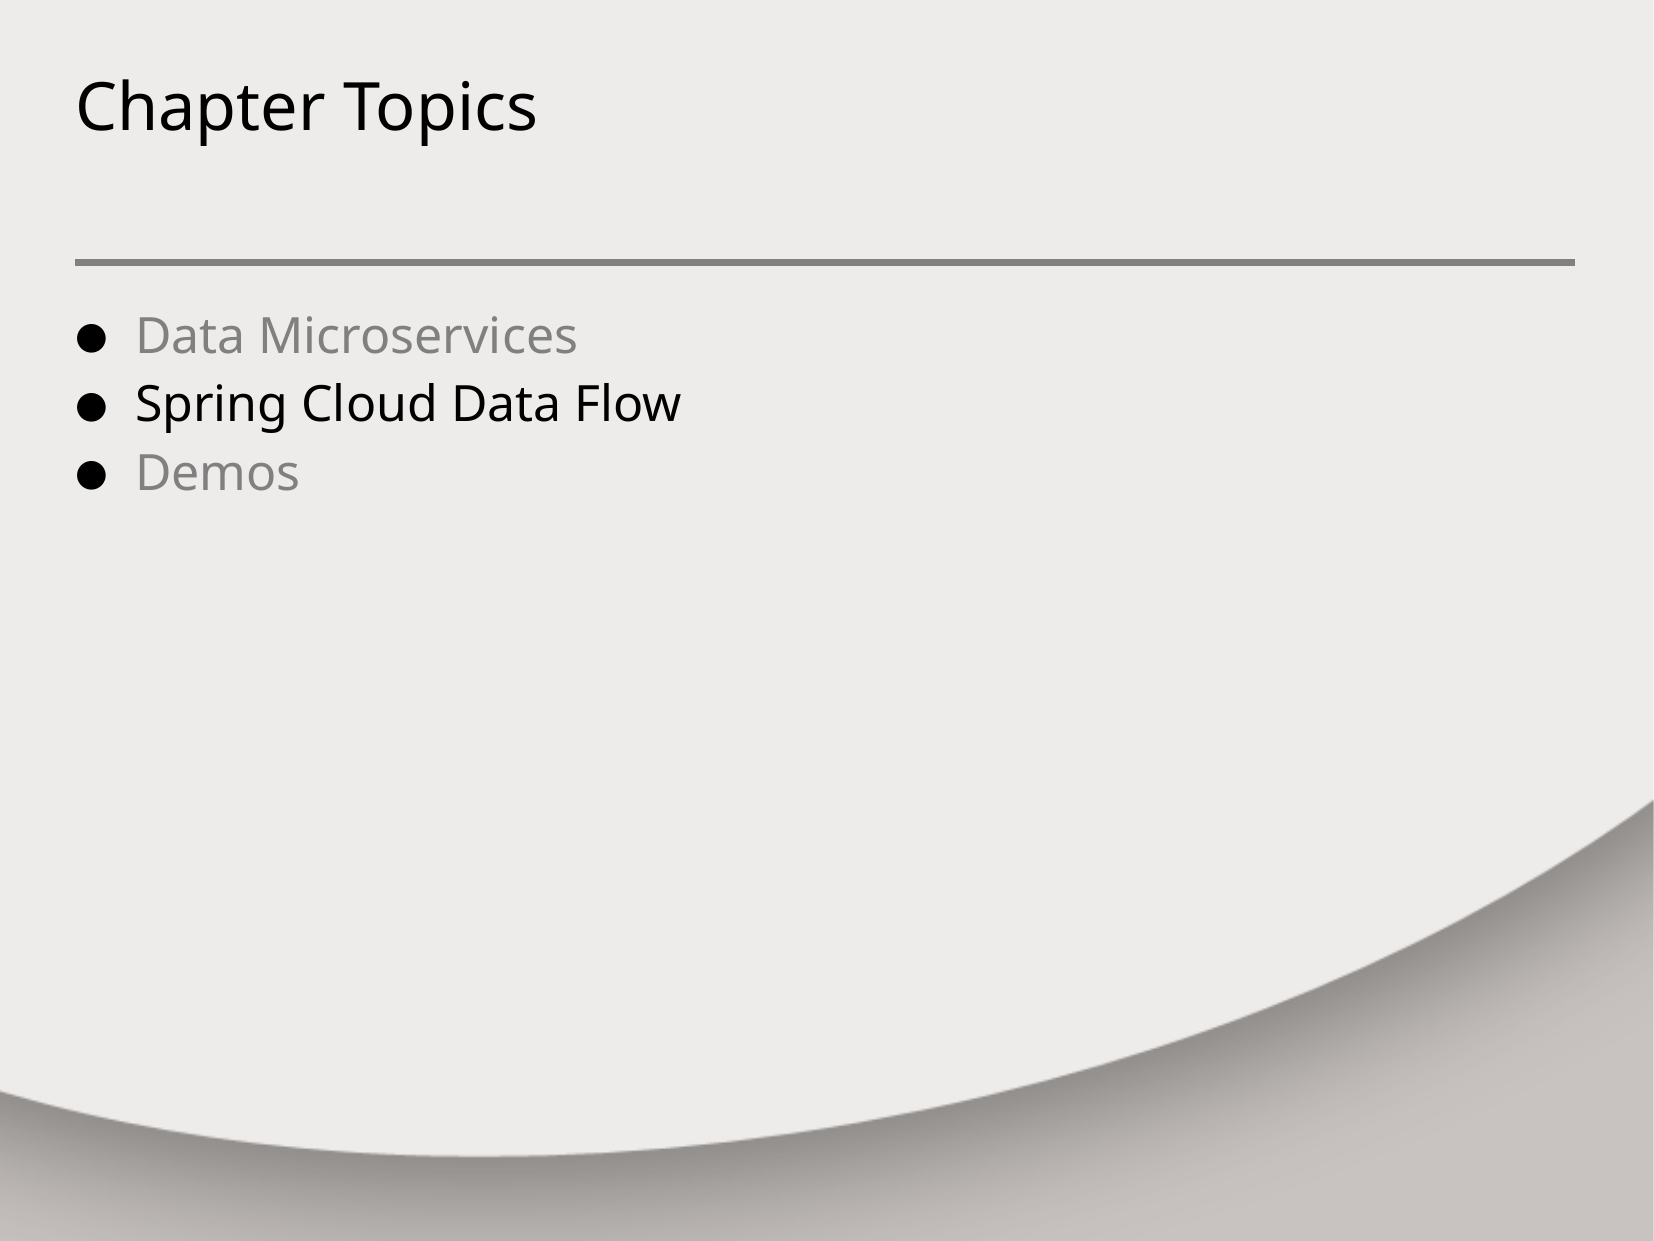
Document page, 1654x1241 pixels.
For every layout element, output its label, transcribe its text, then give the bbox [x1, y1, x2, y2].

list Data Microservices Spring Cloud Data Flow Demos [75, 300, 1576, 1163]
title Chapter Topics [75, 75, 1576, 226]
picture [0, 0, 1654, 1241]
